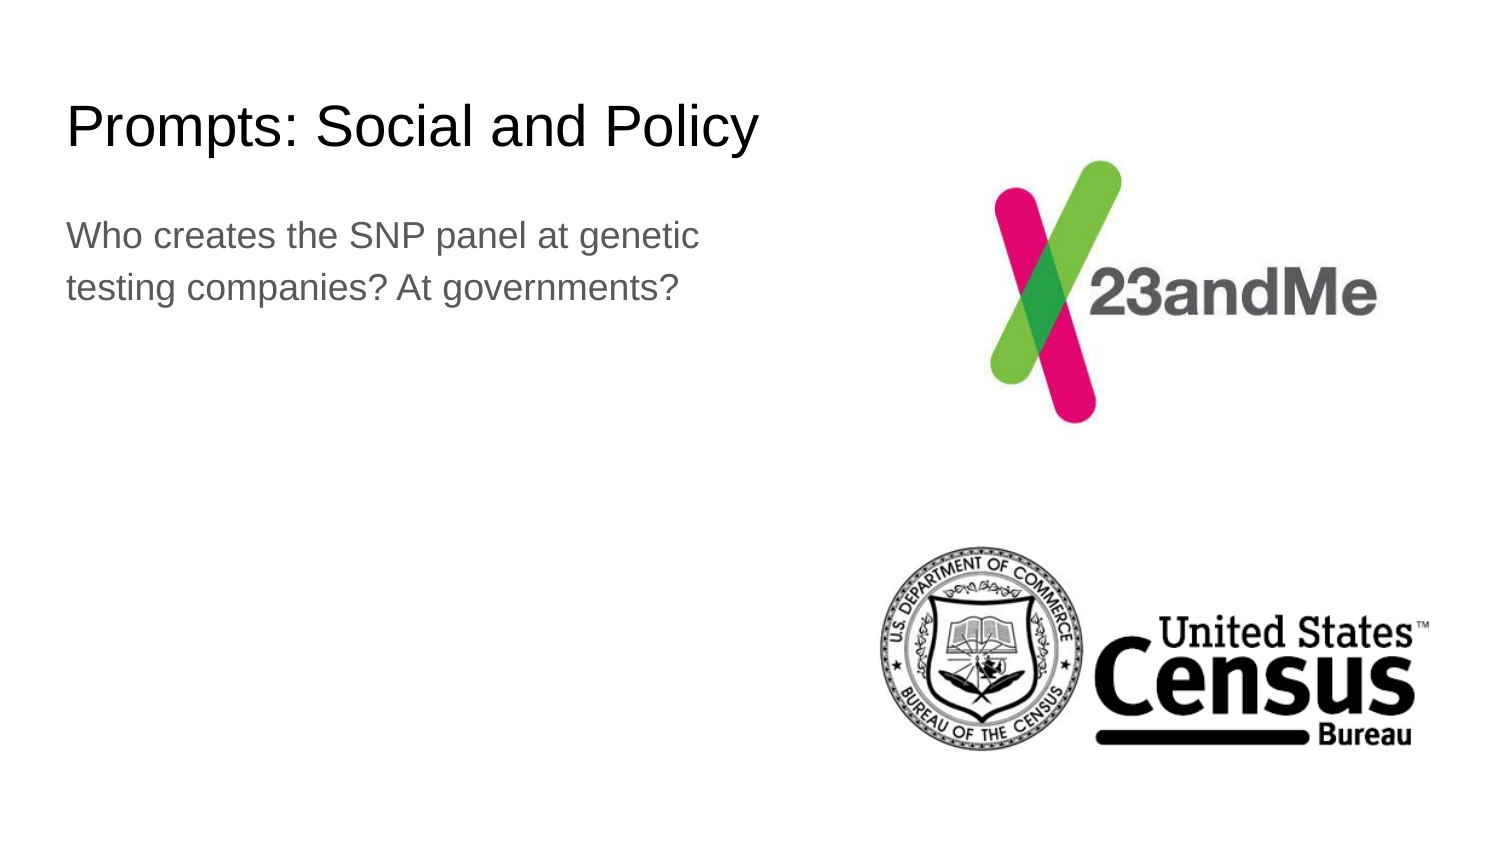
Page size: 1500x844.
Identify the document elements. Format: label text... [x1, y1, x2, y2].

picture [839, 31, 1492, 844]
title Prompts: Social and Policy [51, 72, 1449, 167]
list Who creates the SNP panel at genetic testing companies? At governments? [51, 189, 799, 750]
